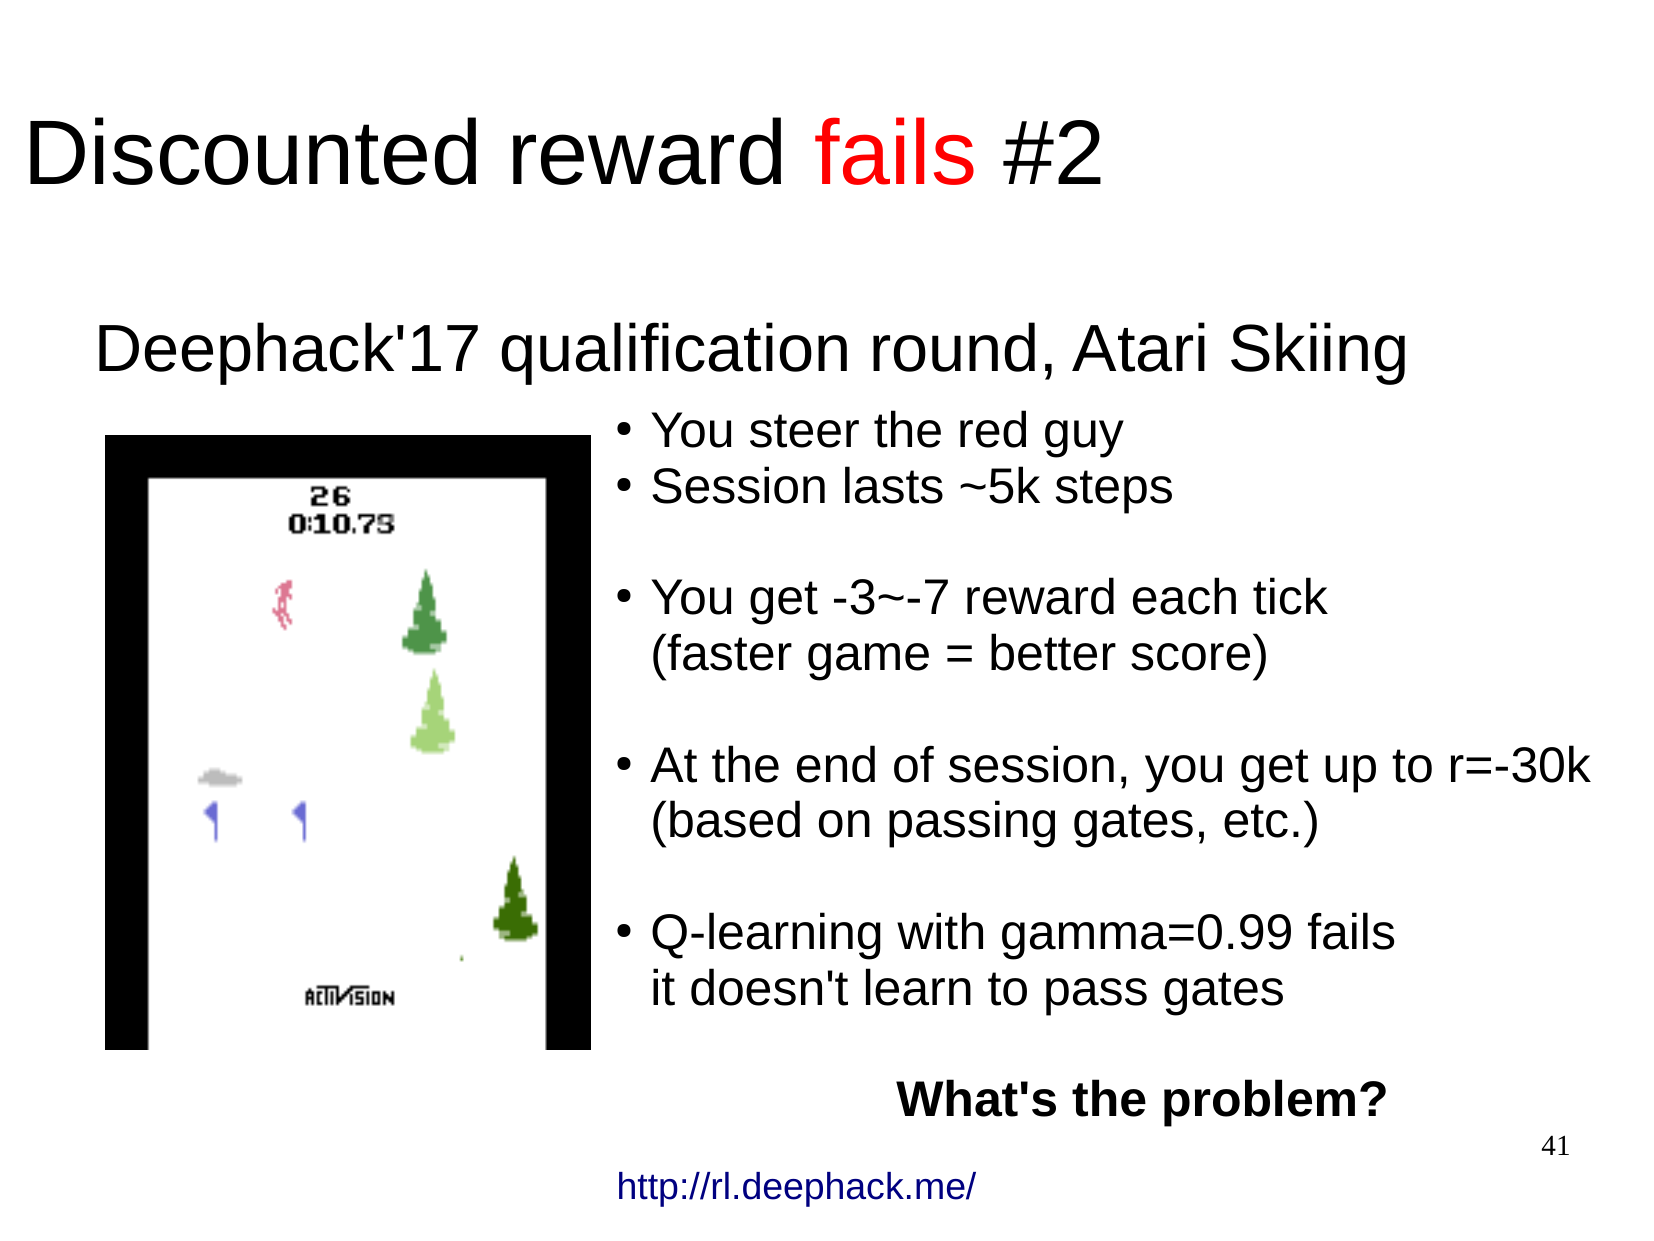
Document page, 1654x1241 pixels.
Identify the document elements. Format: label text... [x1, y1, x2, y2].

text_box http://rl.deephack.me/ [601, 1157, 1003, 1215]
picture [105, 435, 591, 1051]
text_box Deephack'17 qualification round, Atari Skiing [59, 296, 1501, 400]
text_box You steer the red guy Session lasts ~5k steps You get -3~-7 reward each tick (faster game = better score) At the end of session, you get up to r=-30k (based on passing gates, etc.) Q-learning with gamma=0.99 fails it doesn't learn to pass gates What's the problem? [615, 398, 1636, 1131]
title Discounted reward fails #2 [23, 49, 1512, 257]
